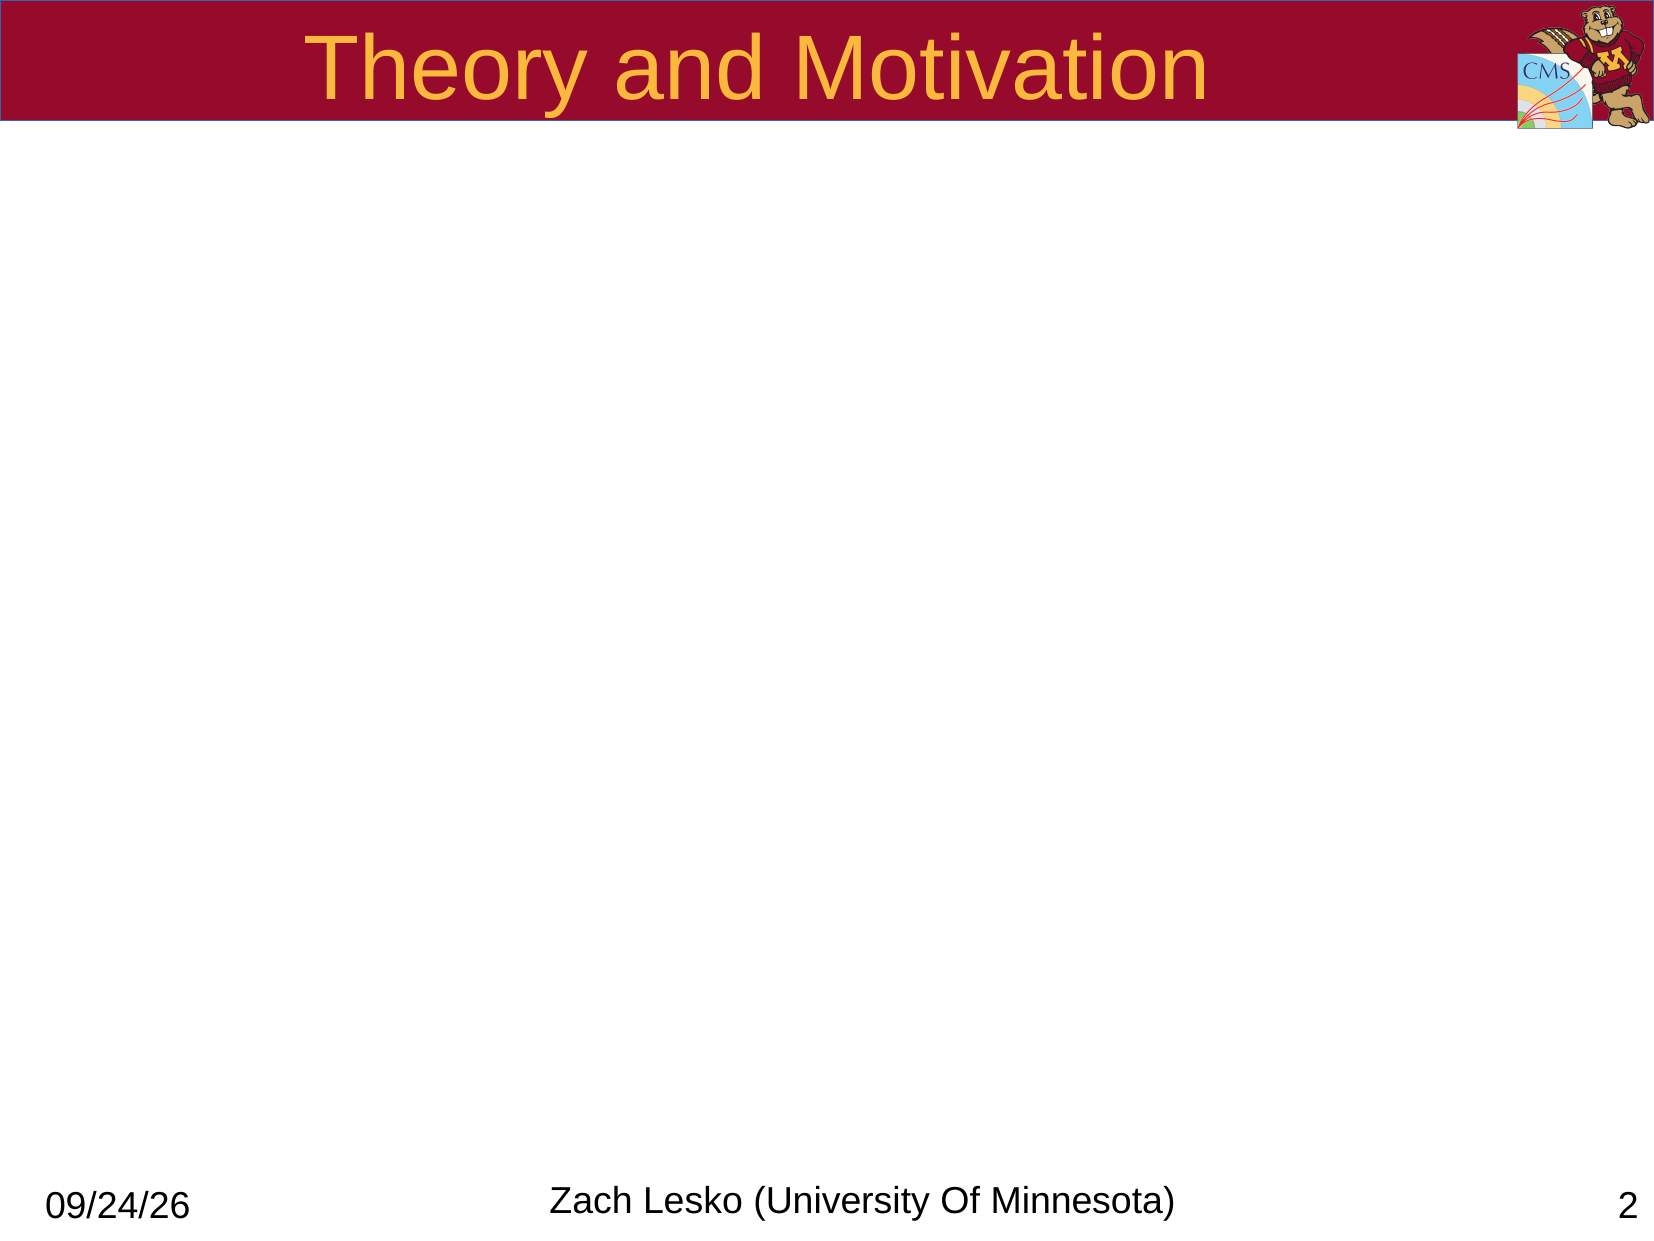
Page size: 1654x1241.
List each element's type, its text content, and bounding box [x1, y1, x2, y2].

title Theory and Motivation [0, 15, 1516, 121]
picture [1515, 0, 1652, 135]
